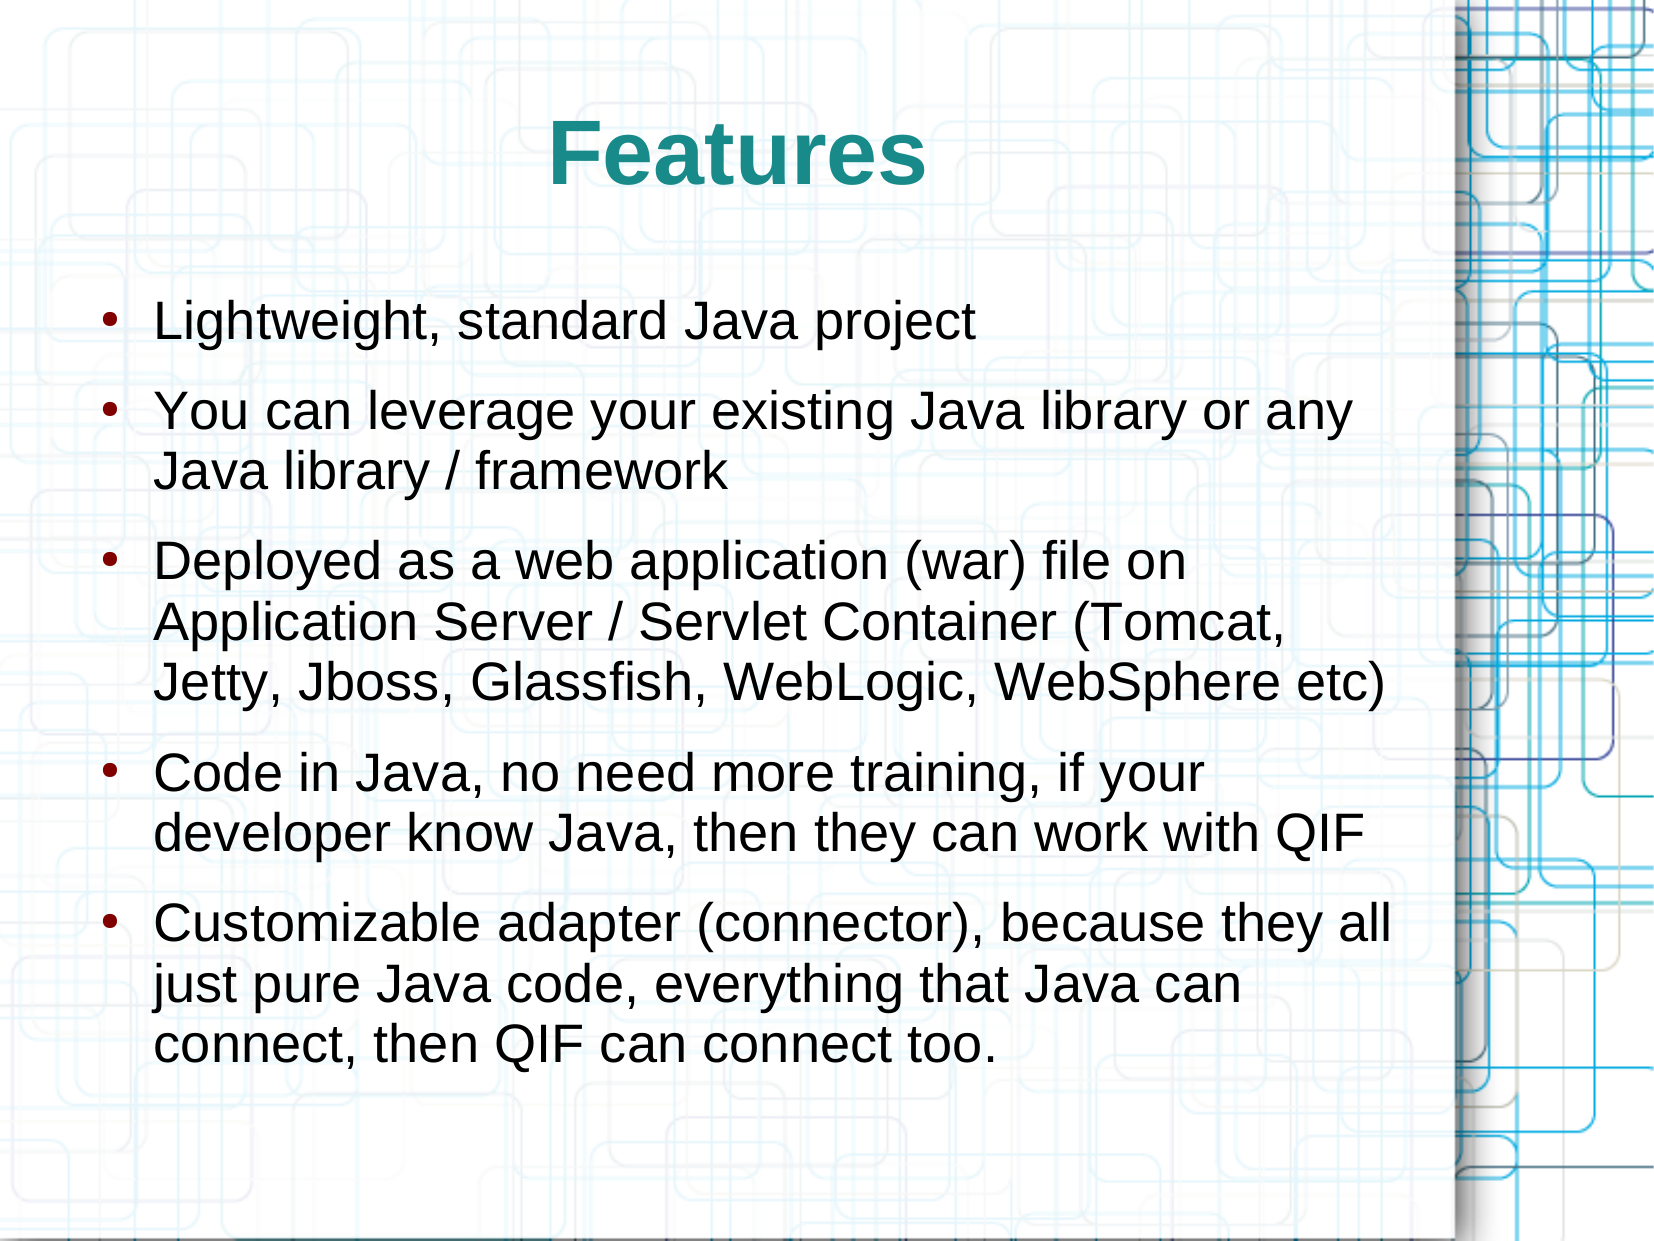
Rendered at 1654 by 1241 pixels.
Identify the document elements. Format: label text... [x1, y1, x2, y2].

list Lightweight, standard Java project You can leverage your existing Java library or any Java library / framework Deployed as a web application (war) file on Application Server / Servlet Container (Tomcat, Jetty, Jboss, Glassfish, WebLogic, WebSphere etc) Code in Java, no need more training, if your developer know Java, then they can work with QIF Customizable adapter (connector), because they all just pure Java code, everything that Java can connect, then QIF can connect too. [82, 290, 1418, 1094]
title Features [59, 49, 1418, 257]
picture [0, 0, 1654, 1241]
